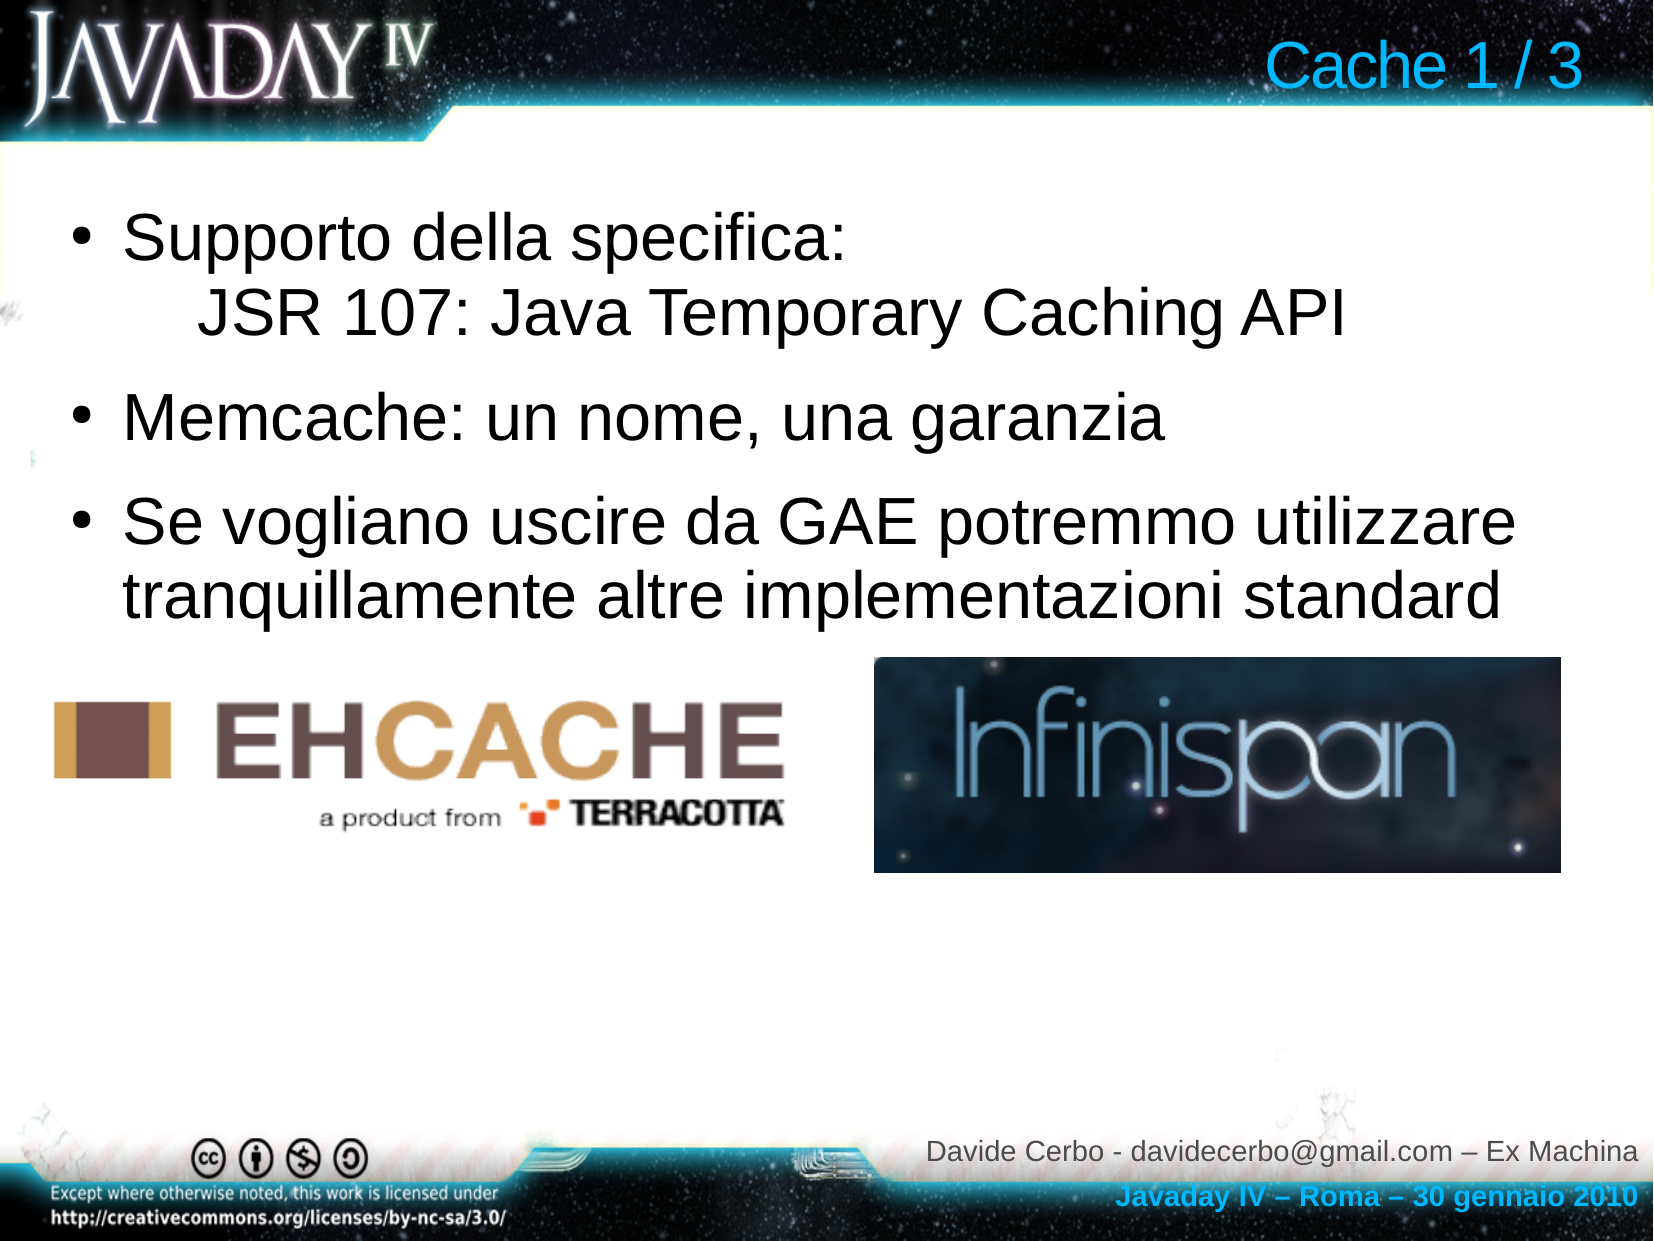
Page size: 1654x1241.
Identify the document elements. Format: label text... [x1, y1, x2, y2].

list Supporto della specifica: JSR 107: Java Temporary Caching API Memcache: un nome, una garanzia Se vogliano uscire da GAE potremmo utilizzare tranquillamente altre implementazioni standard [52, 200, 1594, 1020]
picture [0, 0, 1653, 1241]
title Cache 1 / 3 [108, 14, 1585, 117]
